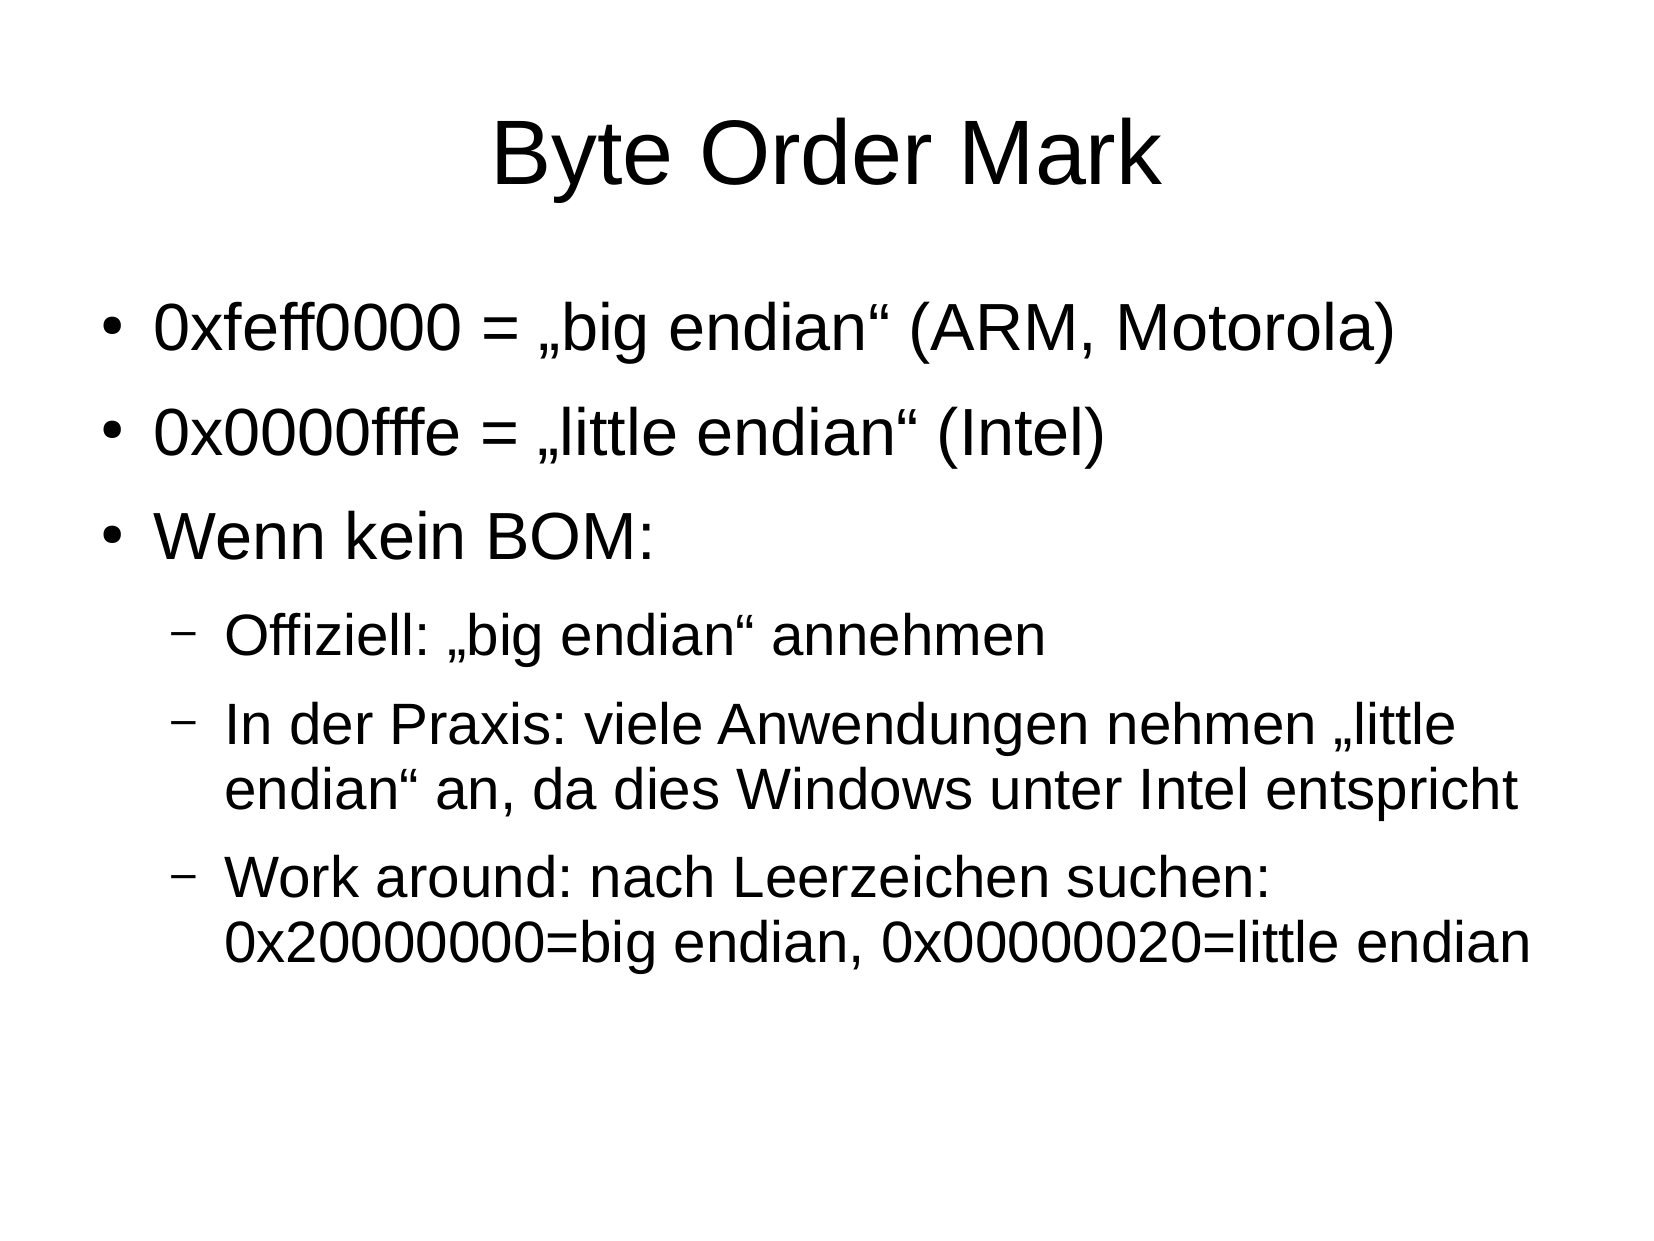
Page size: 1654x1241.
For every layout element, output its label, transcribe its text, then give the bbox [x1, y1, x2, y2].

list 0xfeff0000 = „big endian“ (ARM, Motorola) 0x0000fffe = „little endian“ (Intel) Wenn kein BOM: Offiziell: „big endian“ annehmen In der Praxis: viele Anwendungen nehmen „little endian“ an, da dies Windows unter Intel entspricht Work around: nach Leerzeichen suchen: 0x20000000=big endian, 0x00000020=little endian [82, 290, 1571, 1010]
title Byte Order Mark [82, 49, 1571, 257]
